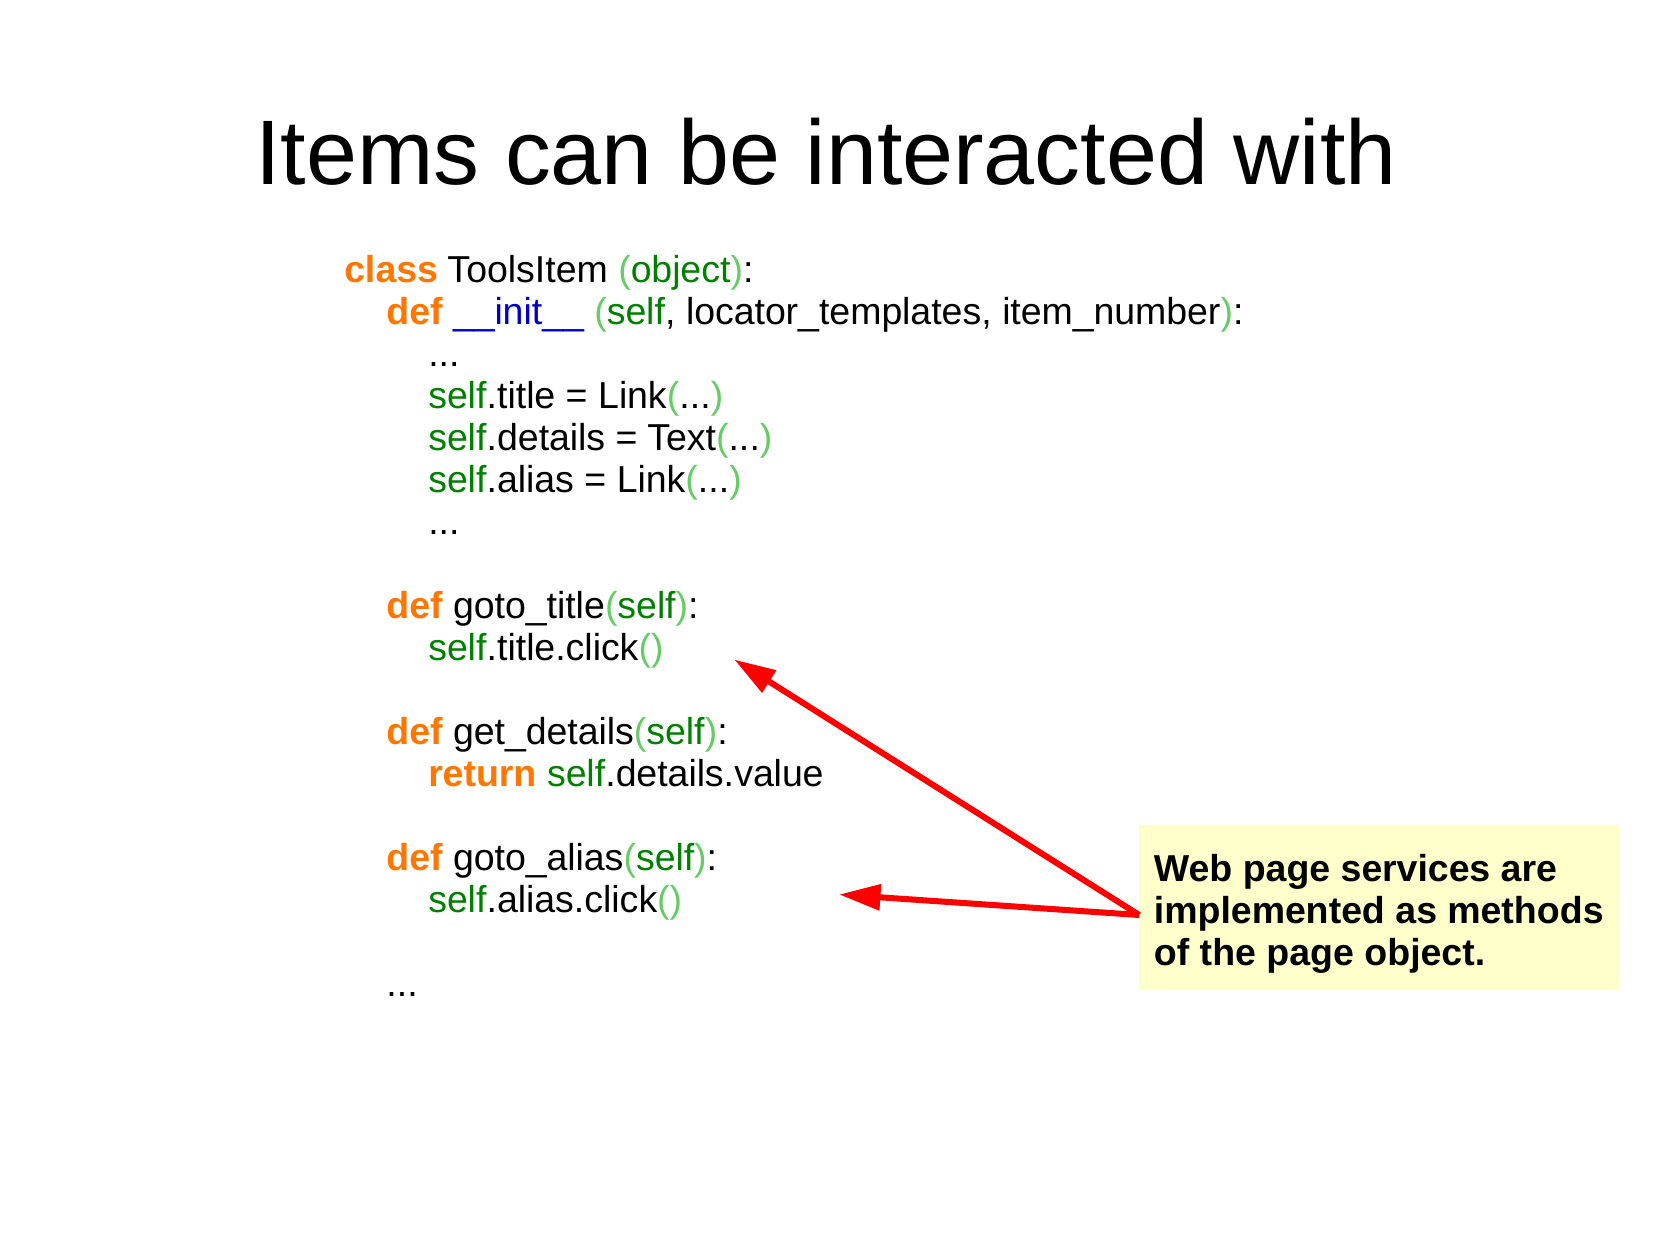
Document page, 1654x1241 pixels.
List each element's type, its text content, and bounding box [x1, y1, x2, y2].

text_box class ToolsItem (object): def __init__ (self, locator_templates, item_number): ... self.title = Link(...) self.details = Text(...) self.alias = Link(...) ... def goto_title(self): self.title.click() def get_details(self): return self.details.value def goto_alias(self): self.alias.click() ... [329, 241, 1259, 1097]
text_box [1139, 825, 1620, 991]
text_box Web page services are implemented as methods of the page object. [1139, 840, 1619, 991]
title Items can be interacted with [82, 49, 1571, 257]
